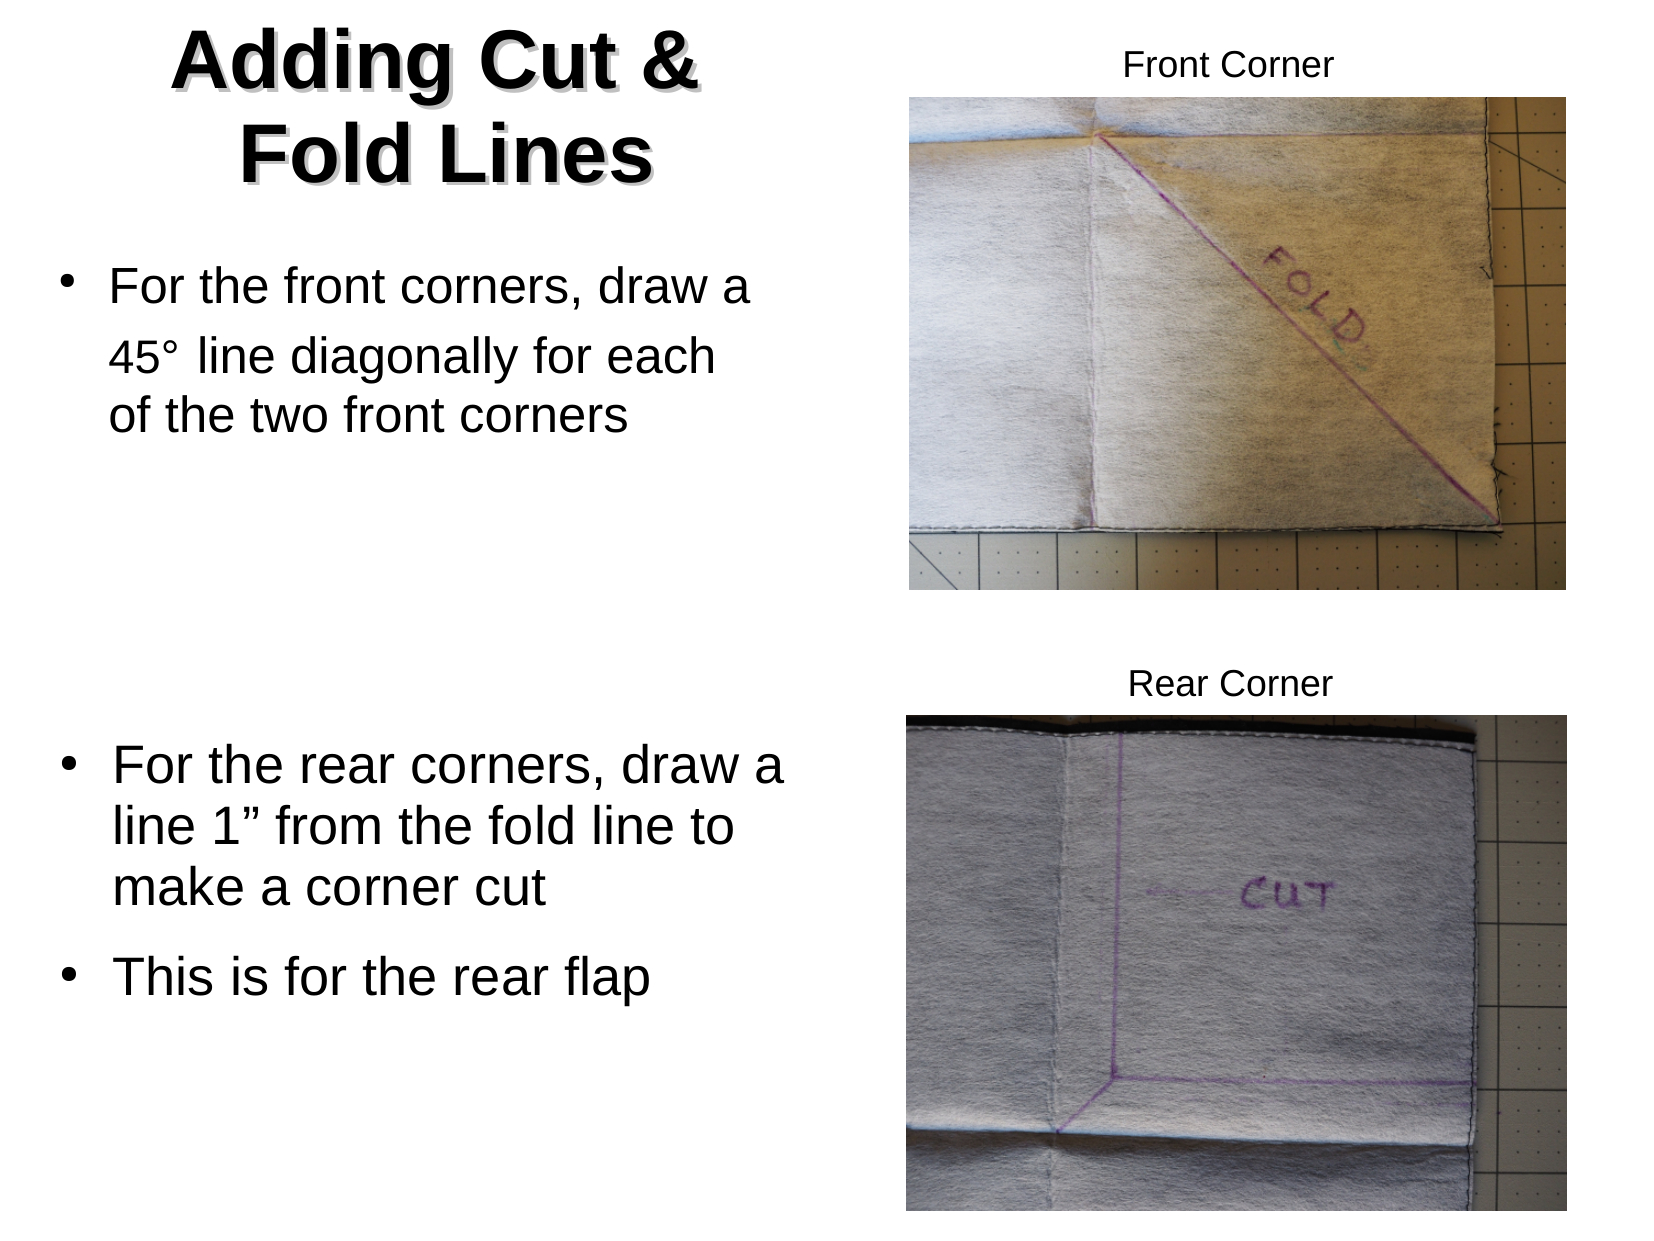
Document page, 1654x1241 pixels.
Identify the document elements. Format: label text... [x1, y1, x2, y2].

text_box Rear Corner [1113, 654, 1355, 712]
picture [909, 97, 1566, 590]
list For the front corners, draw a 45° line diagonally for each of the two front corners [41, 246, 768, 569]
text_box Front Corner [1107, 36, 1404, 94]
list For the rear corners, draw a line 1” from the fold line to make a corner cut This is for the rear flap [41, 734, 854, 1170]
title Adding Cut & Fold Lines [13, 4, 881, 210]
picture [906, 715, 1567, 1211]
